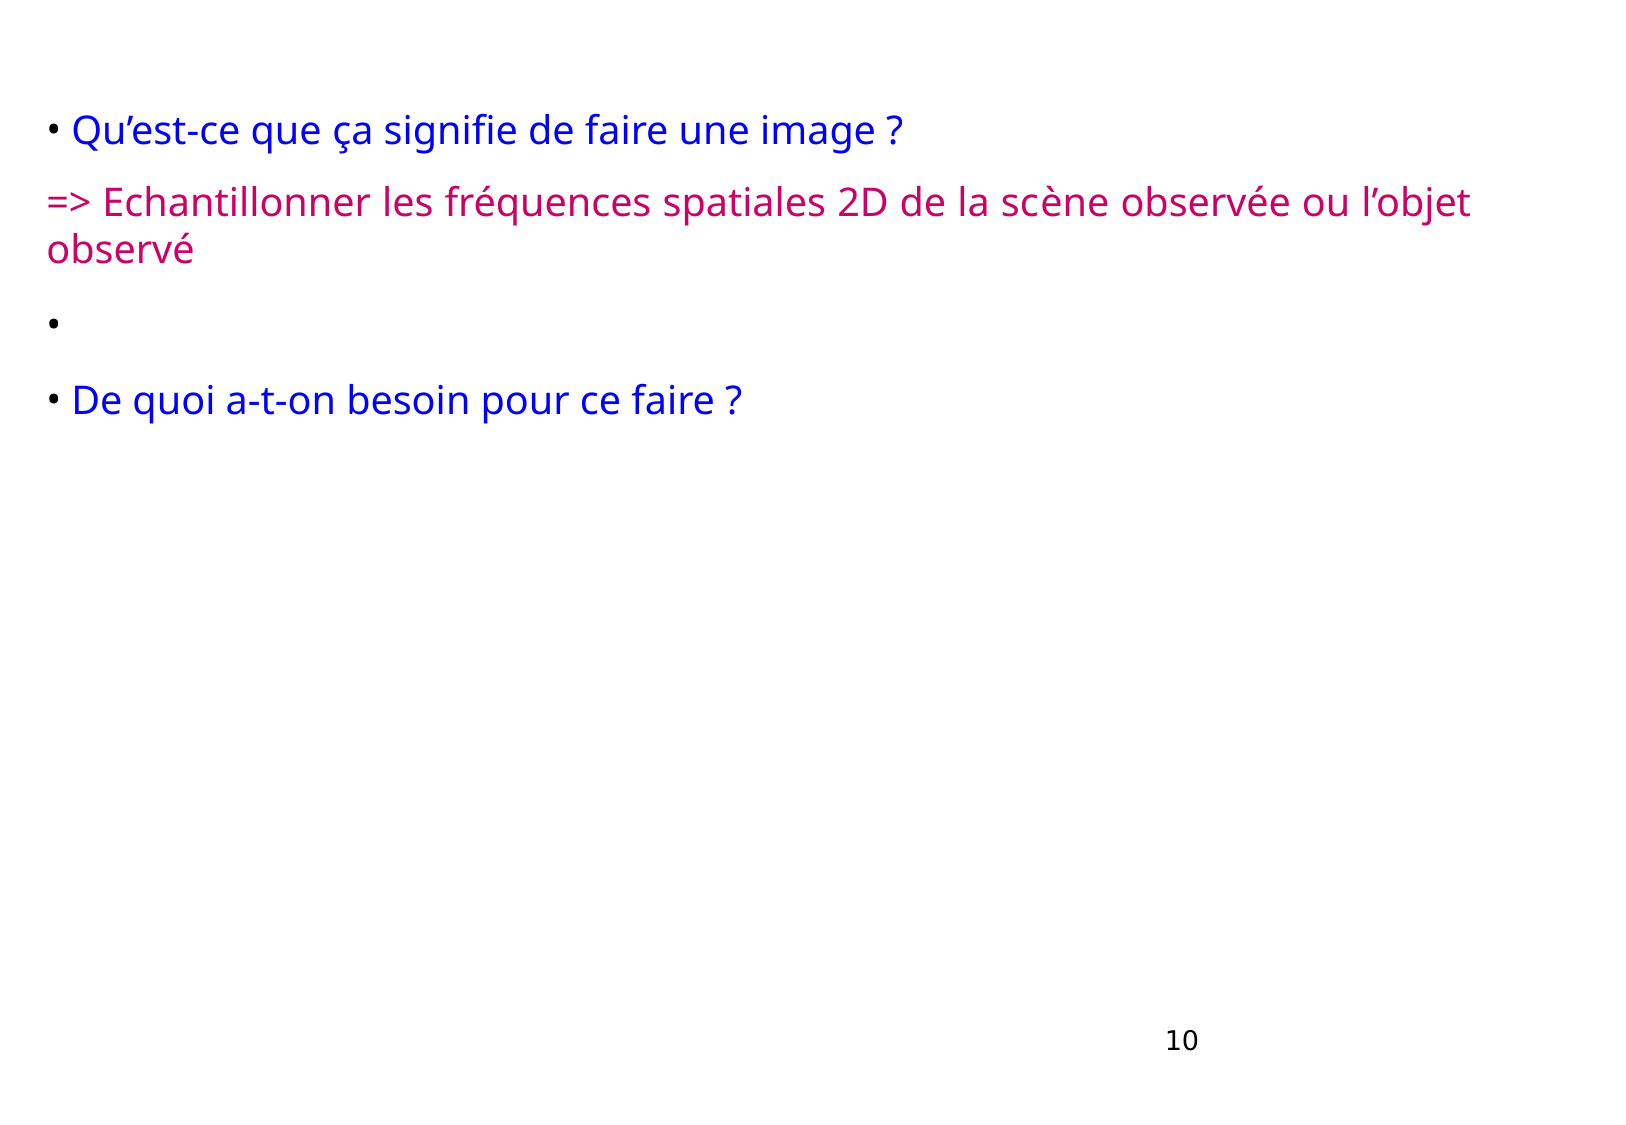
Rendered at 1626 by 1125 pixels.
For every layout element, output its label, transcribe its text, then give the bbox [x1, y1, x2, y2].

text_box [1164, 1024, 1544, 1103]
text_box Qu’est-ce que ça signifie de faire une image ? => Echantillonner les fréquences spatiales 2D de la scène observée ou l’objet observé De quoi a-t-on besoin pour ce faire ? [32, 97, 1542, 430]
